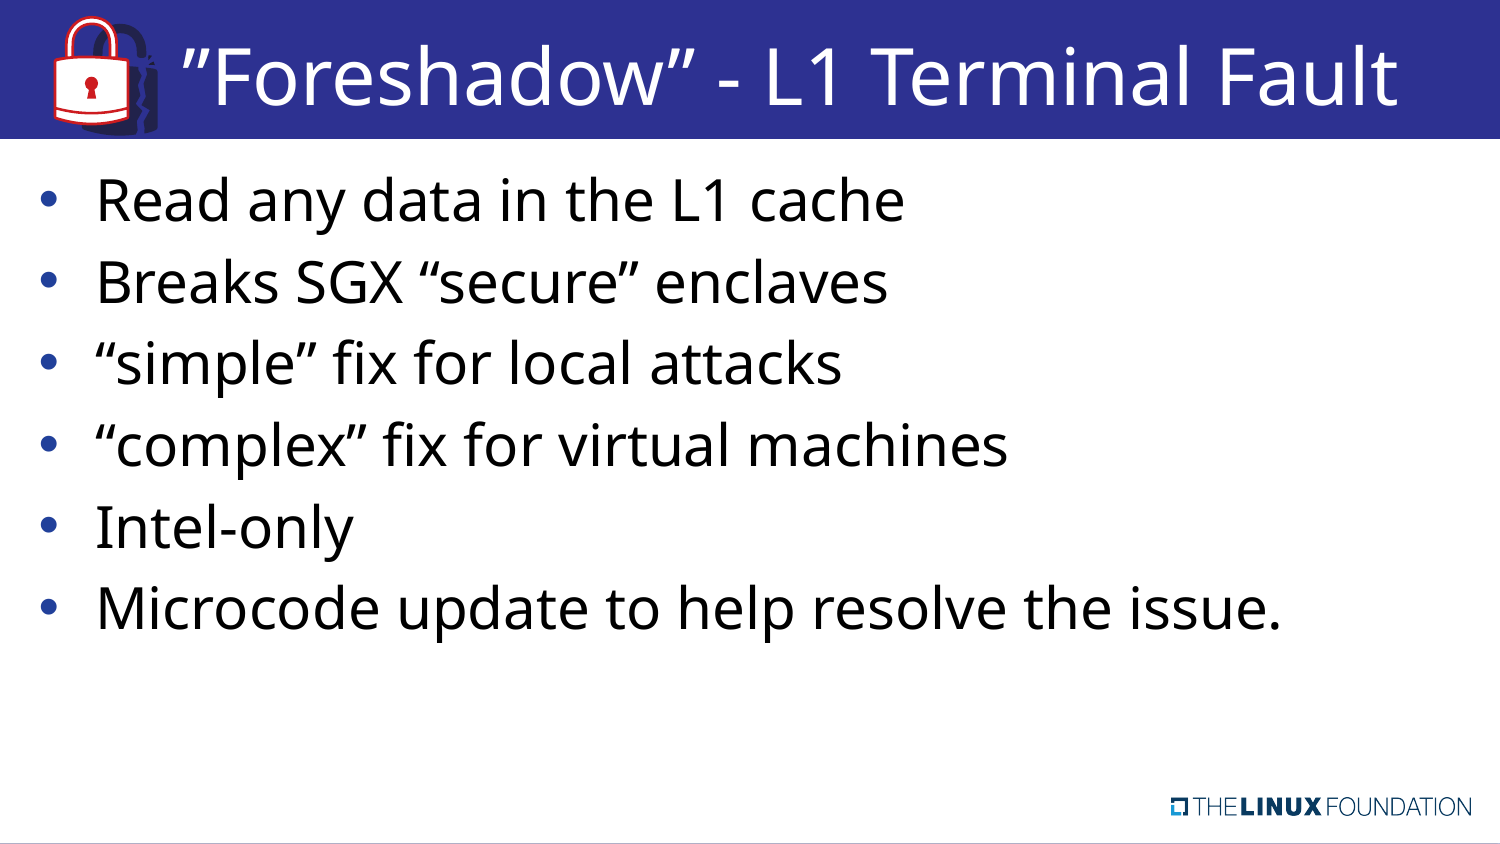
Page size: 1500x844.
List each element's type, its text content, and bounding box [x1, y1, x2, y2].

picture [1171, 797, 1471, 816]
title ”Foreshadow” - L1 Terminal Fault [31, 7, 1500, 140]
picture [45, 15, 167, 137]
list Read any data in the L1 cache Breaks SGX “secure” enclaves “simple” fix for local attacks “complex” fix for virtual machines Intel-only Microcode update to help resolve the issue. [23, 155, 1500, 713]
